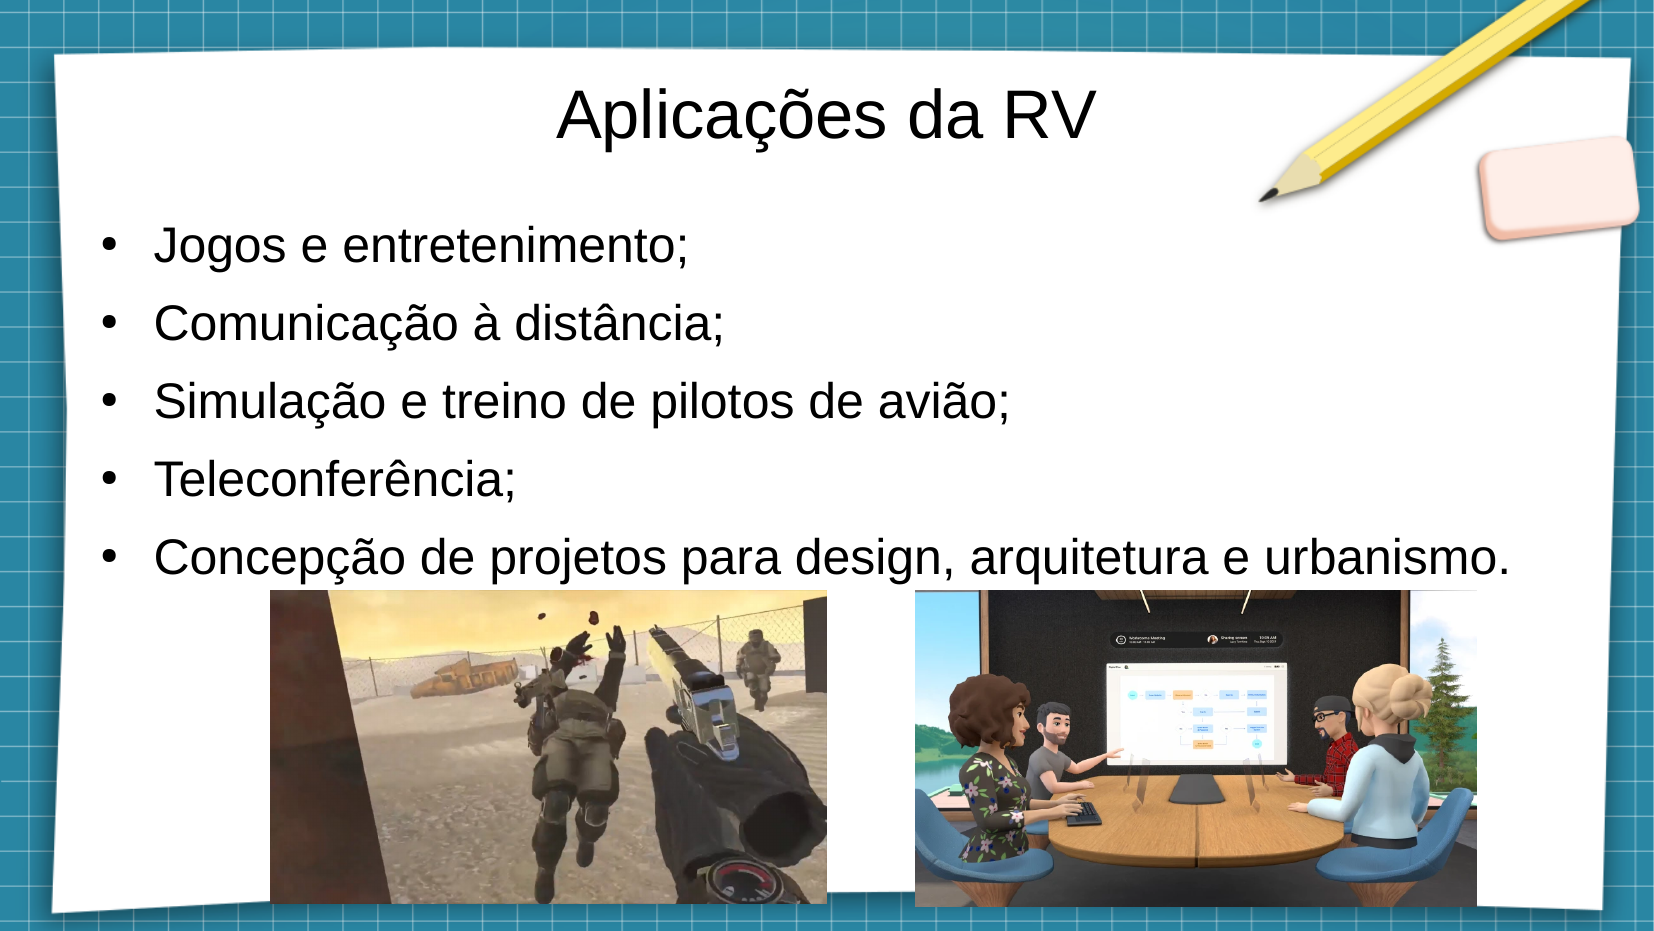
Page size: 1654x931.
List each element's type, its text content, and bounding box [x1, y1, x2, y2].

list Jogos e entretenimento; Comunicação à distância; Simulação e treino de pilotos de avião; Teleconferência; Concepção de projetos para design, arquitetura e urbanismo. [82, 217, 1571, 758]
picture [0, 0, 1654, 931]
title Aplicações da RV [82, 37, 1571, 193]
